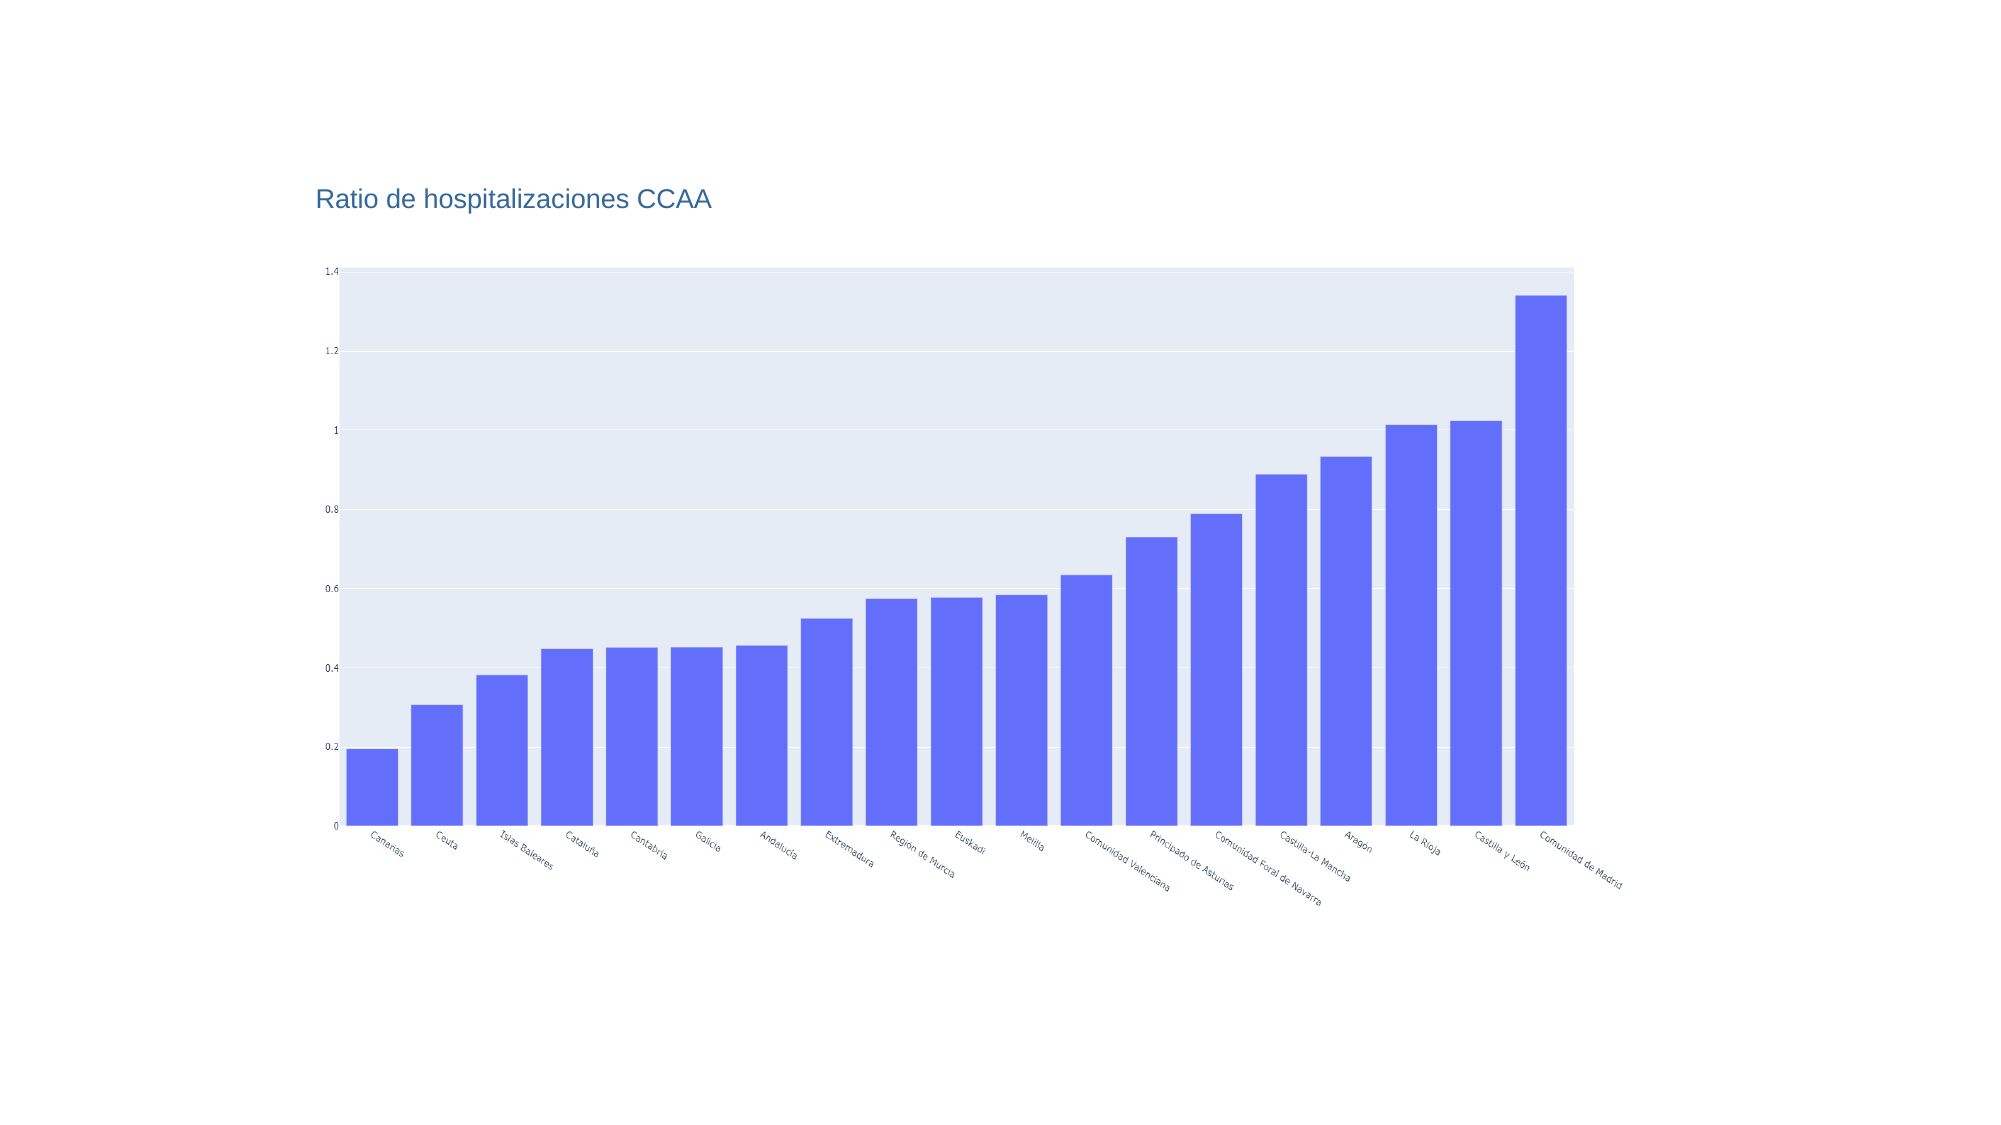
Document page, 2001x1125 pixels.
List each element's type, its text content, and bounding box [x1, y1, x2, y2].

picture [318, 259, 1630, 910]
text_box Ratio de hospitalizaciones CCAA [267, 177, 727, 223]
